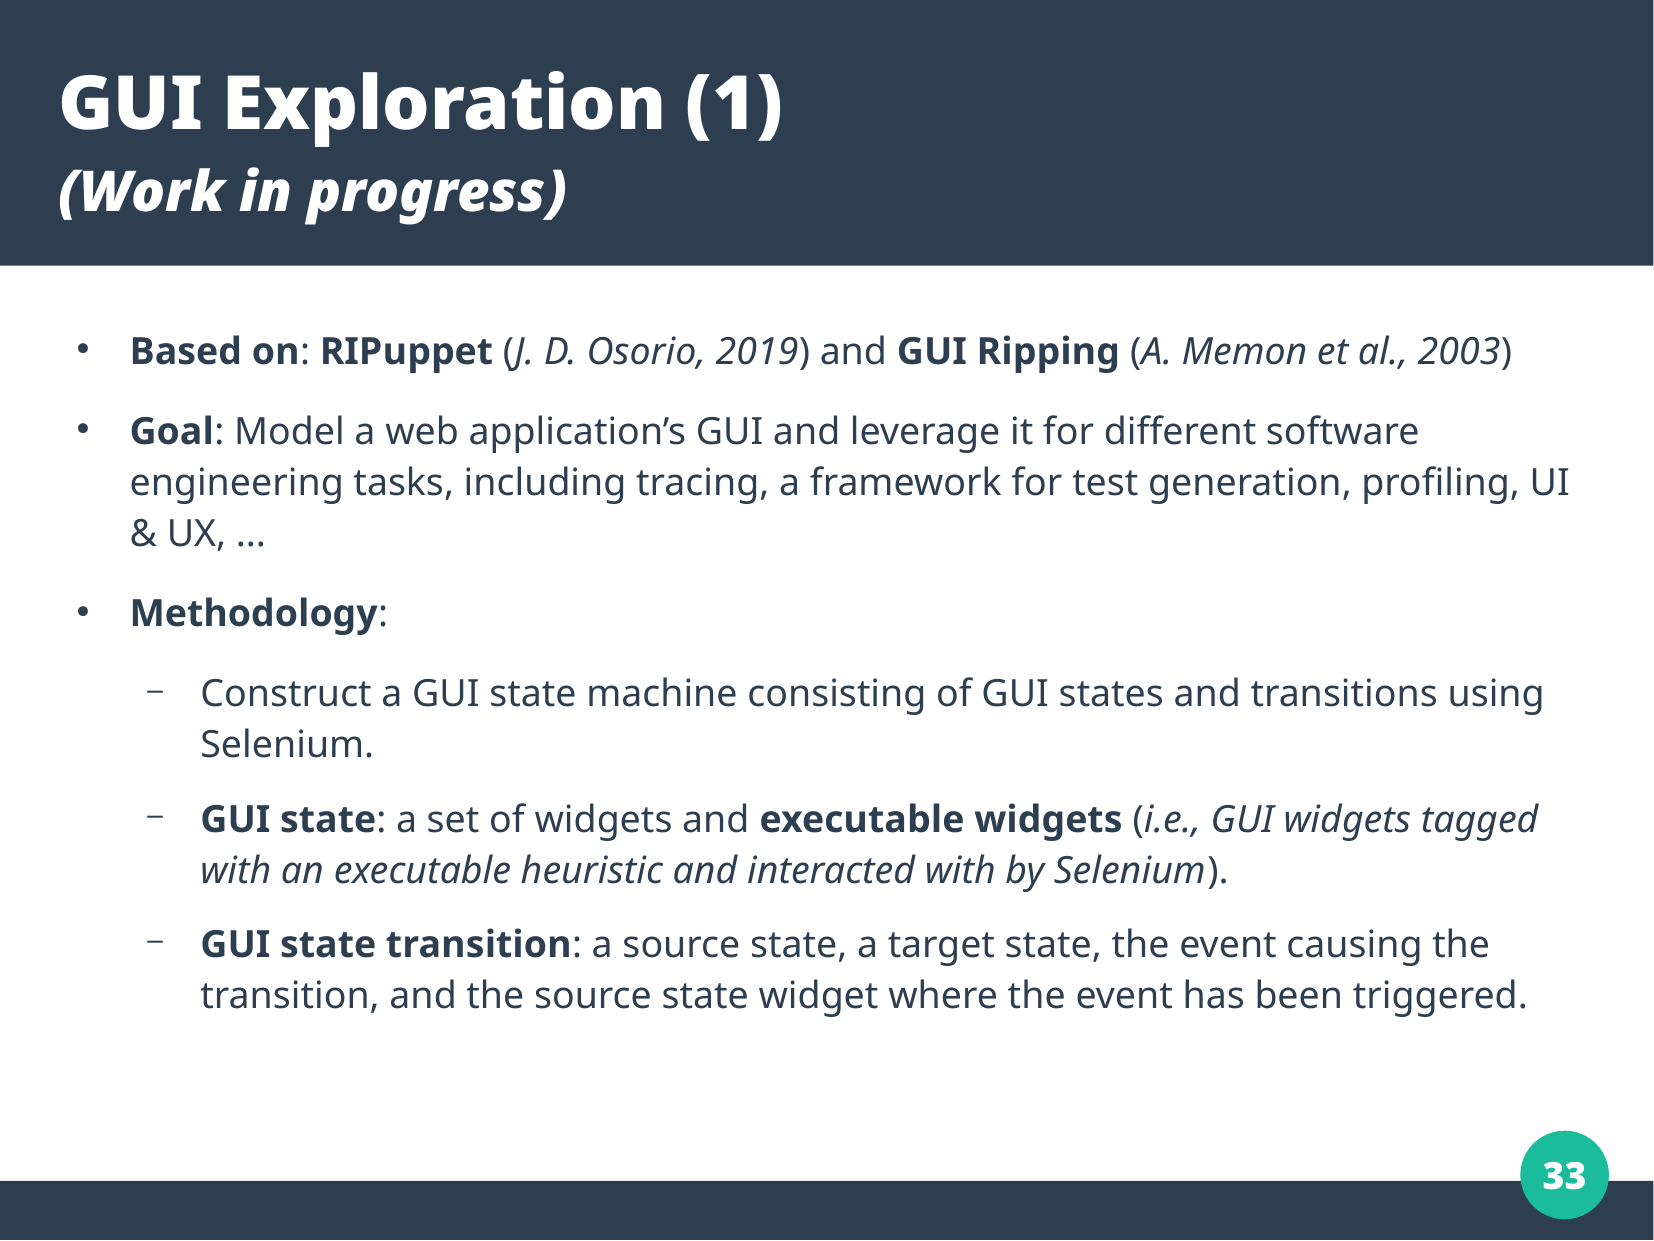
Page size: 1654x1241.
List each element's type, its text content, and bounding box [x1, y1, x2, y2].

list Based on: RIPuppet (J. D. Osorio, 2019) and GUI Ripping (A. Memon et al., 2003) Goal: Model a web application’s GUI and leverage it for different software engineering tasks, including tracing, a framework for test generation, profiling, UI & UX, ... Methodology: Construct a GUI state machine consisting of GUI states and transitions using Selenium. GUI state: a set of widgets and executable widgets (i.e., GUI widgets tagged with an executable heuristic and interacted with by Selenium). GUI state transition: a source state, a target state, the event causing the transition, and the source state widget where the event has been triggered. [58, 324, 1595, 1152]
title GUI Exploration (1) (Work in progress) [58, 49, 1595, 207]
